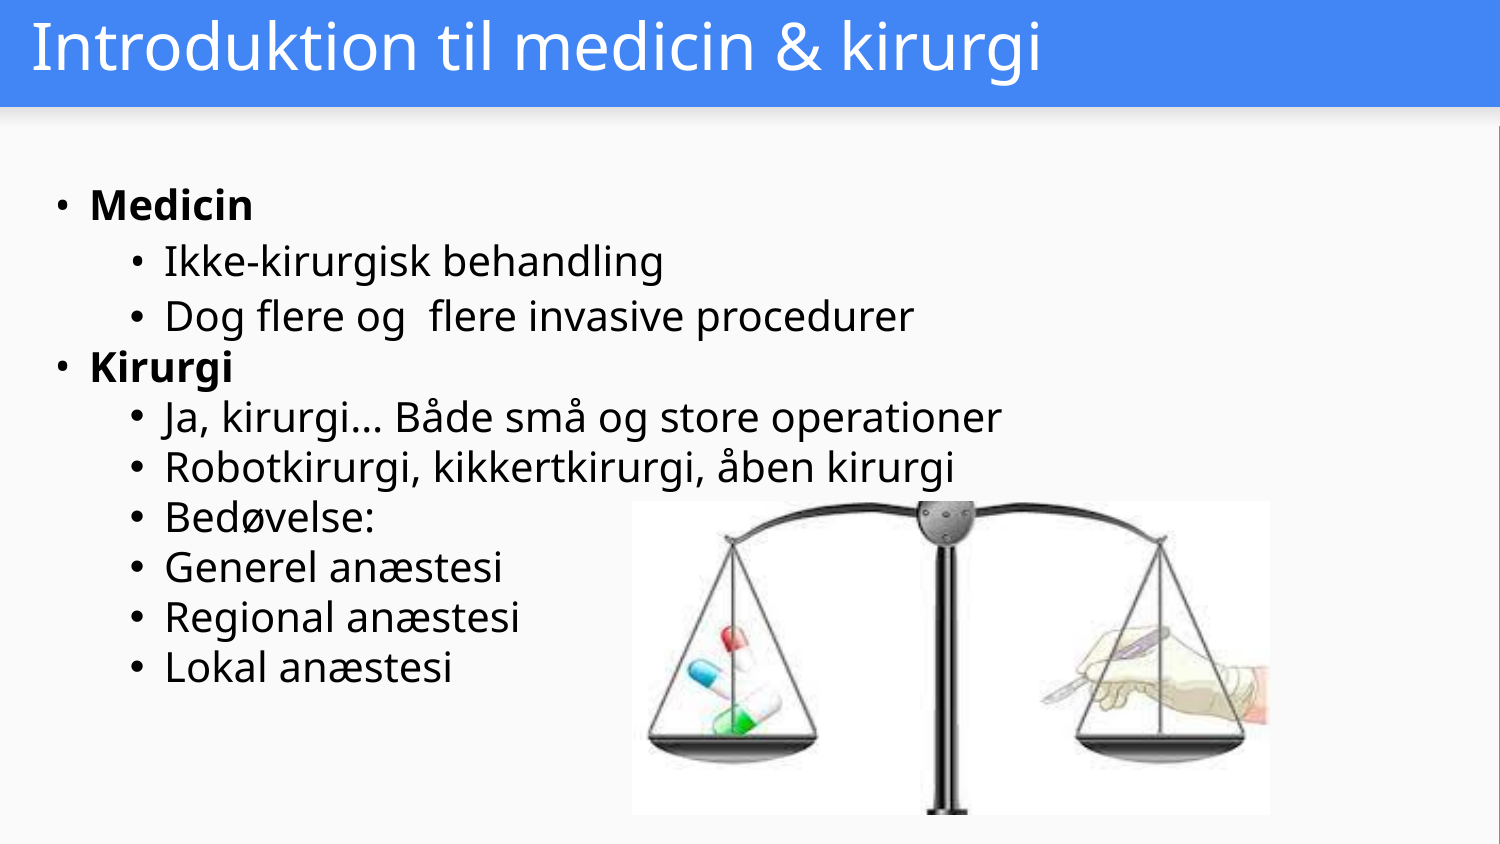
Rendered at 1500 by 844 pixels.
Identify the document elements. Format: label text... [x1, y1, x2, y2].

text_box Medicin Ikke-kirurgisk behandling Dog flere og flere invasive procedurer Kirurgi Ja, kirurgi… Både små og store operationer Robotkirurgi, kikkertkirurgi, åben kirurgi Bedøvelse: Generel anæstesi Regional anæstesi Lokal anæstesi [36, 177, 1182, 827]
title Introduktion til medicin & kirurgi [16, 29, 1464, 148]
picture [632, 501, 1270, 815]
